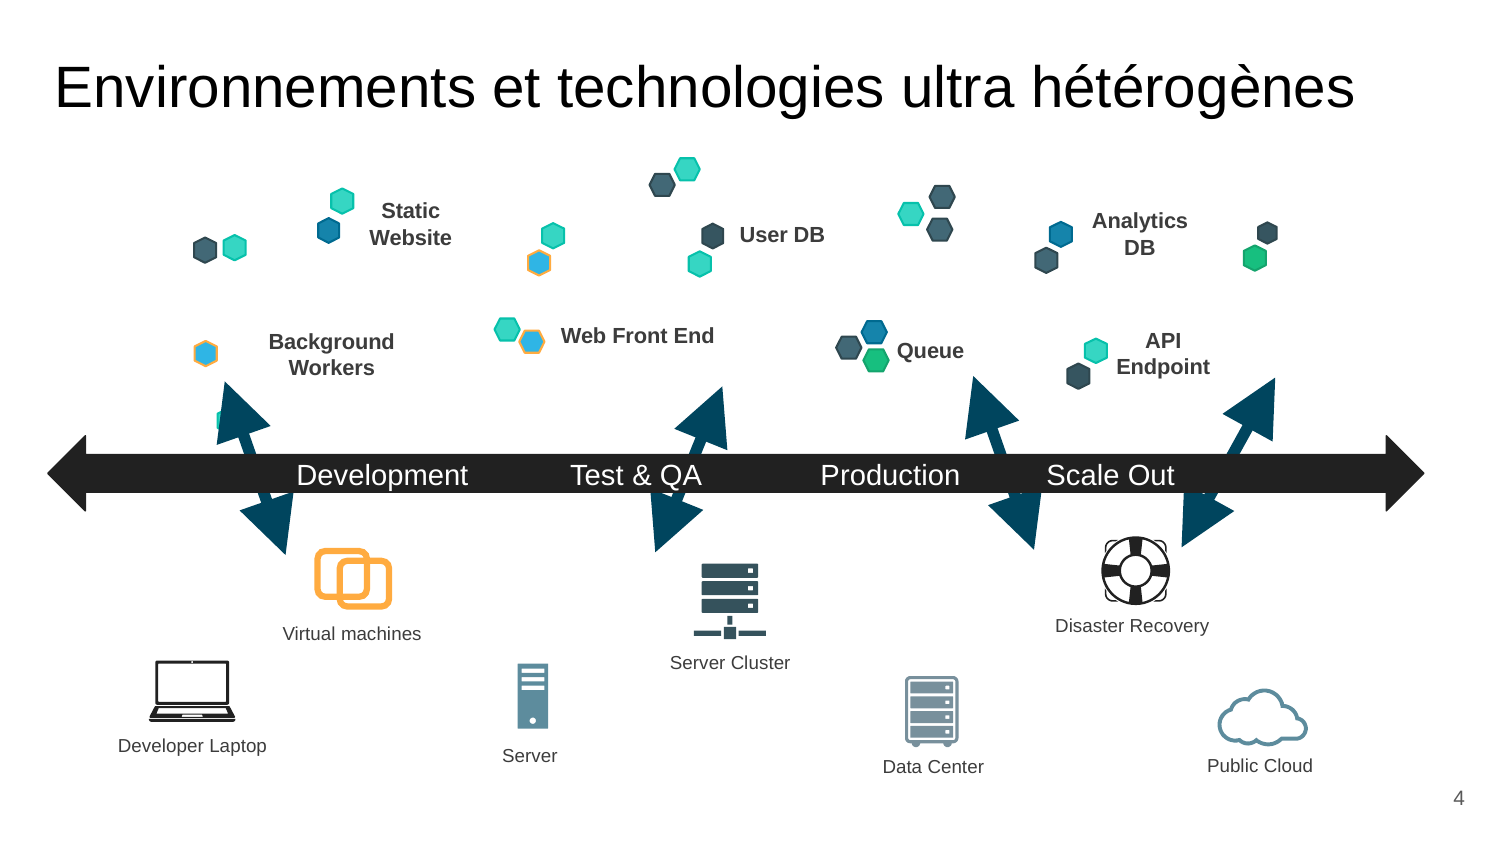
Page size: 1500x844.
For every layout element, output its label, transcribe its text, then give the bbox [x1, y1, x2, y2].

text_box [861, 321, 887, 344]
text_box Web Front End [547, 321, 729, 349]
text_box [1243, 245, 1266, 271]
text_box [701, 598, 759, 613]
text_box [677, 160, 697, 179]
text_box Developer Laptop [117, 733, 267, 757]
text_box [701, 581, 759, 596]
text_box [723, 626, 737, 640]
text_box Queue [896, 336, 967, 363]
text_box Server [501, 743, 559, 767]
text_box [148, 706, 236, 722]
text_box [905, 676, 959, 748]
text_box [155, 660, 230, 705]
text_box [929, 185, 955, 208]
text_box [194, 237, 217, 263]
text_box User DB [739, 219, 827, 247]
text_box [194, 340, 217, 367]
text_box API Endpoint [1114, 326, 1213, 380]
text_box [318, 218, 340, 243]
text_box [544, 226, 562, 246]
text_box [497, 320, 517, 339]
text_box [1049, 221, 1072, 247]
text_box Development Test & QA Production Scale Out [47, 435, 1424, 511]
text_box Background Workers [250, 327, 413, 381]
text_box [1101, 536, 1171, 606]
text_box [1087, 341, 1105, 360]
text_box [1217, 688, 1308, 747]
text_box Analytics DB [1074, 206, 1205, 260]
text_box [738, 630, 766, 636]
text_box [693, 630, 722, 636]
text_box [691, 254, 709, 274]
text_box [528, 250, 551, 276]
slide_number <numéro> [1389, 764, 1480, 830]
text_box [517, 663, 549, 729]
text_box Public Cloud [1206, 753, 1314, 777]
text_box Server Cluster [639, 651, 822, 674]
text_box [836, 336, 862, 359]
text_box [519, 330, 545, 353]
text_box [1035, 247, 1058, 273]
title Environnements et technologies ultra hétérogènes [39, 34, 1458, 135]
text_box [927, 218, 953, 241]
text_box [333, 191, 351, 211]
text_box Data Center [881, 754, 985, 777]
text_box [863, 349, 889, 372]
text_box Virtual machines [281, 621, 424, 645]
text_box [225, 238, 244, 258]
text_box [702, 223, 724, 249]
text_box [727, 615, 733, 625]
text_box [1258, 222, 1277, 244]
text_box [901, 205, 921, 223]
text_box [701, 563, 759, 578]
text_box [1067, 363, 1090, 389]
text_box [649, 173, 675, 196]
text_box Static Website [361, 196, 460, 250]
text_box Disaster Recovery [1055, 613, 1210, 637]
